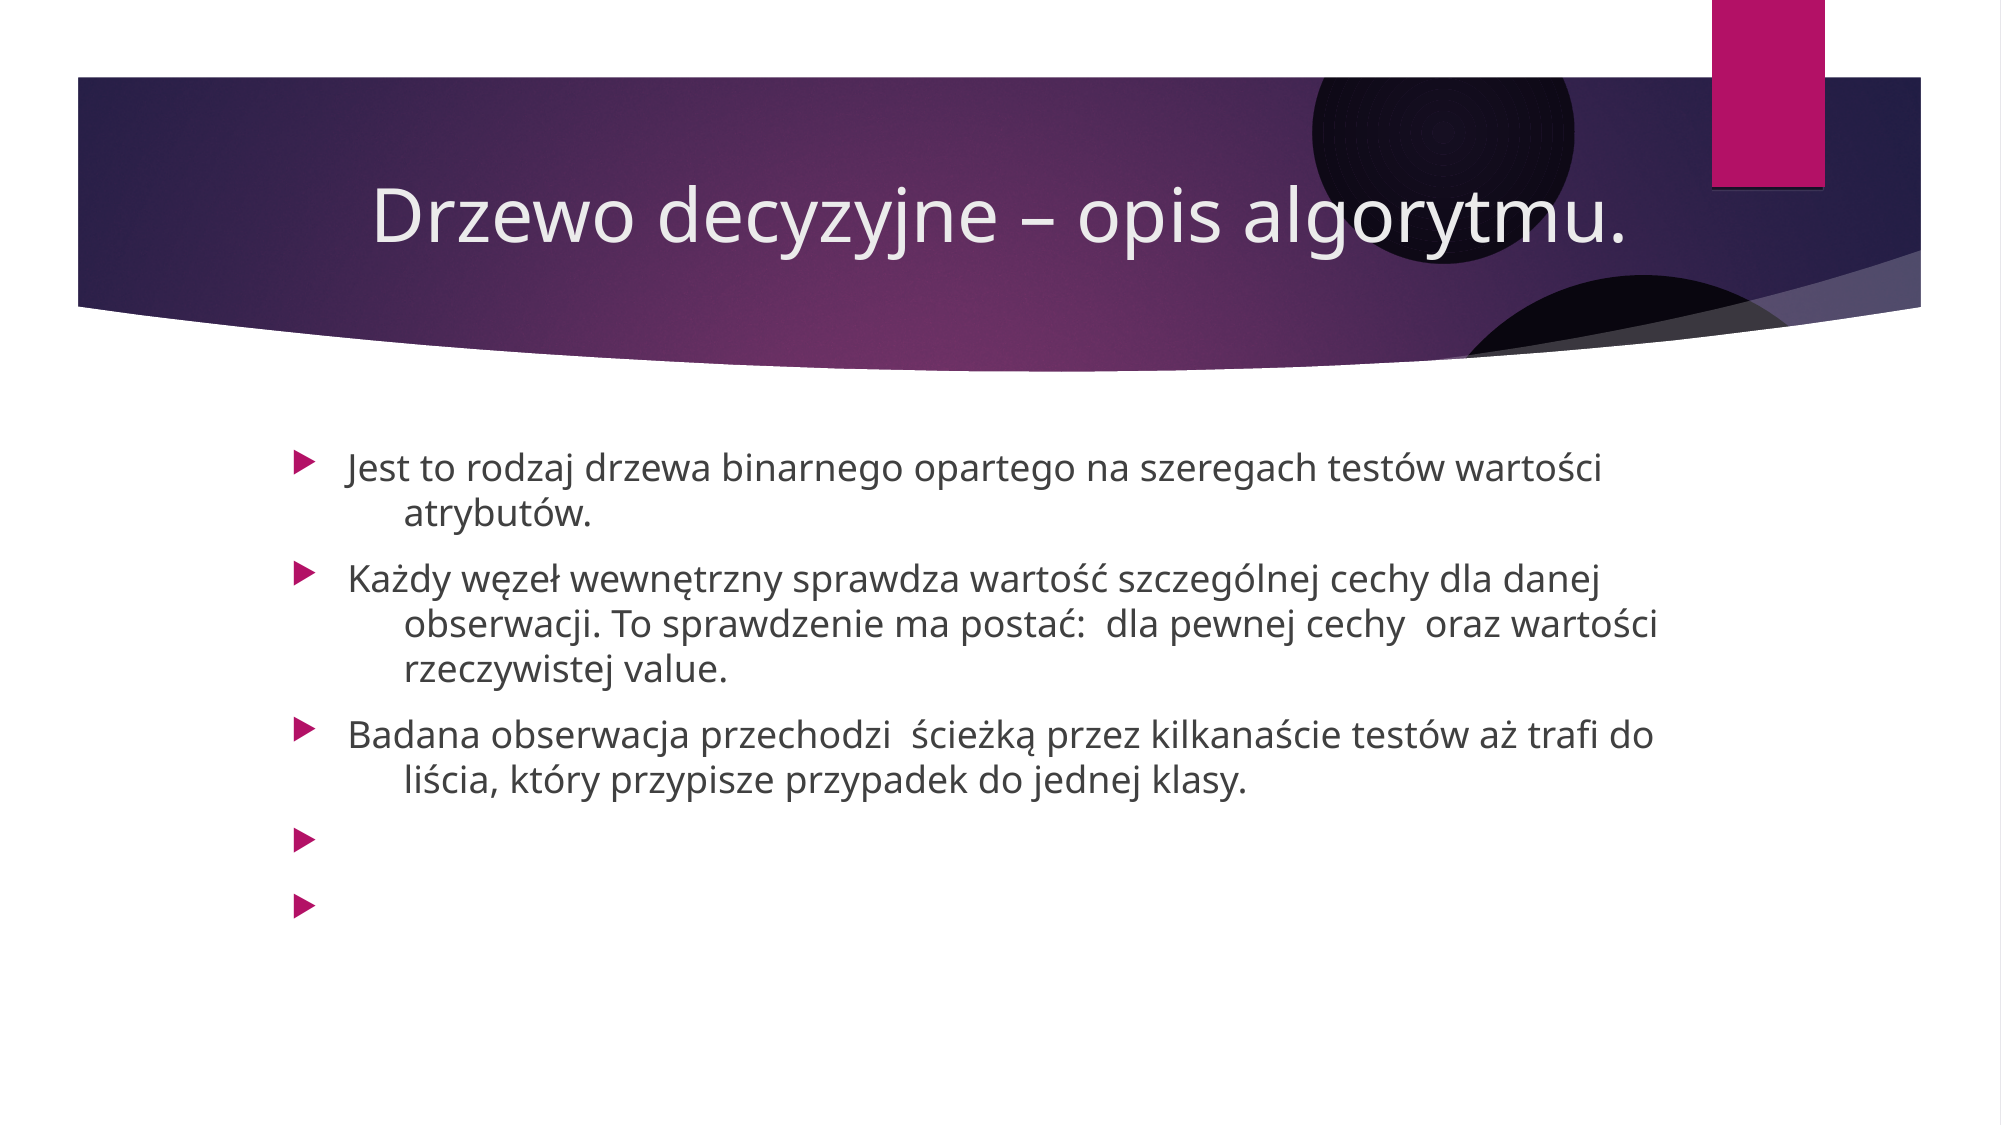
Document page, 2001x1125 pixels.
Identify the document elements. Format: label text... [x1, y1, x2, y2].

list Jest to rodzaj drzewa binarnego opartego na szeregach testów wartości atrybutów. Każdy węzeł wewnętrzny sprawdza wartość szczególnej cechy dla danej obserwacji. To sprawdzenie ma postać: dla pewnej cechy oraz wartości rzeczywistej value. Badana obserwacja przechodzi ścieżką przez kilkanaście testów aż trafi do liścia, który przypisze przypadek do jednej klasy. [276, 436, 1724, 998]
title Drzewo decyzyjne – opis algorytmu. [281, 154, 1719, 271]
